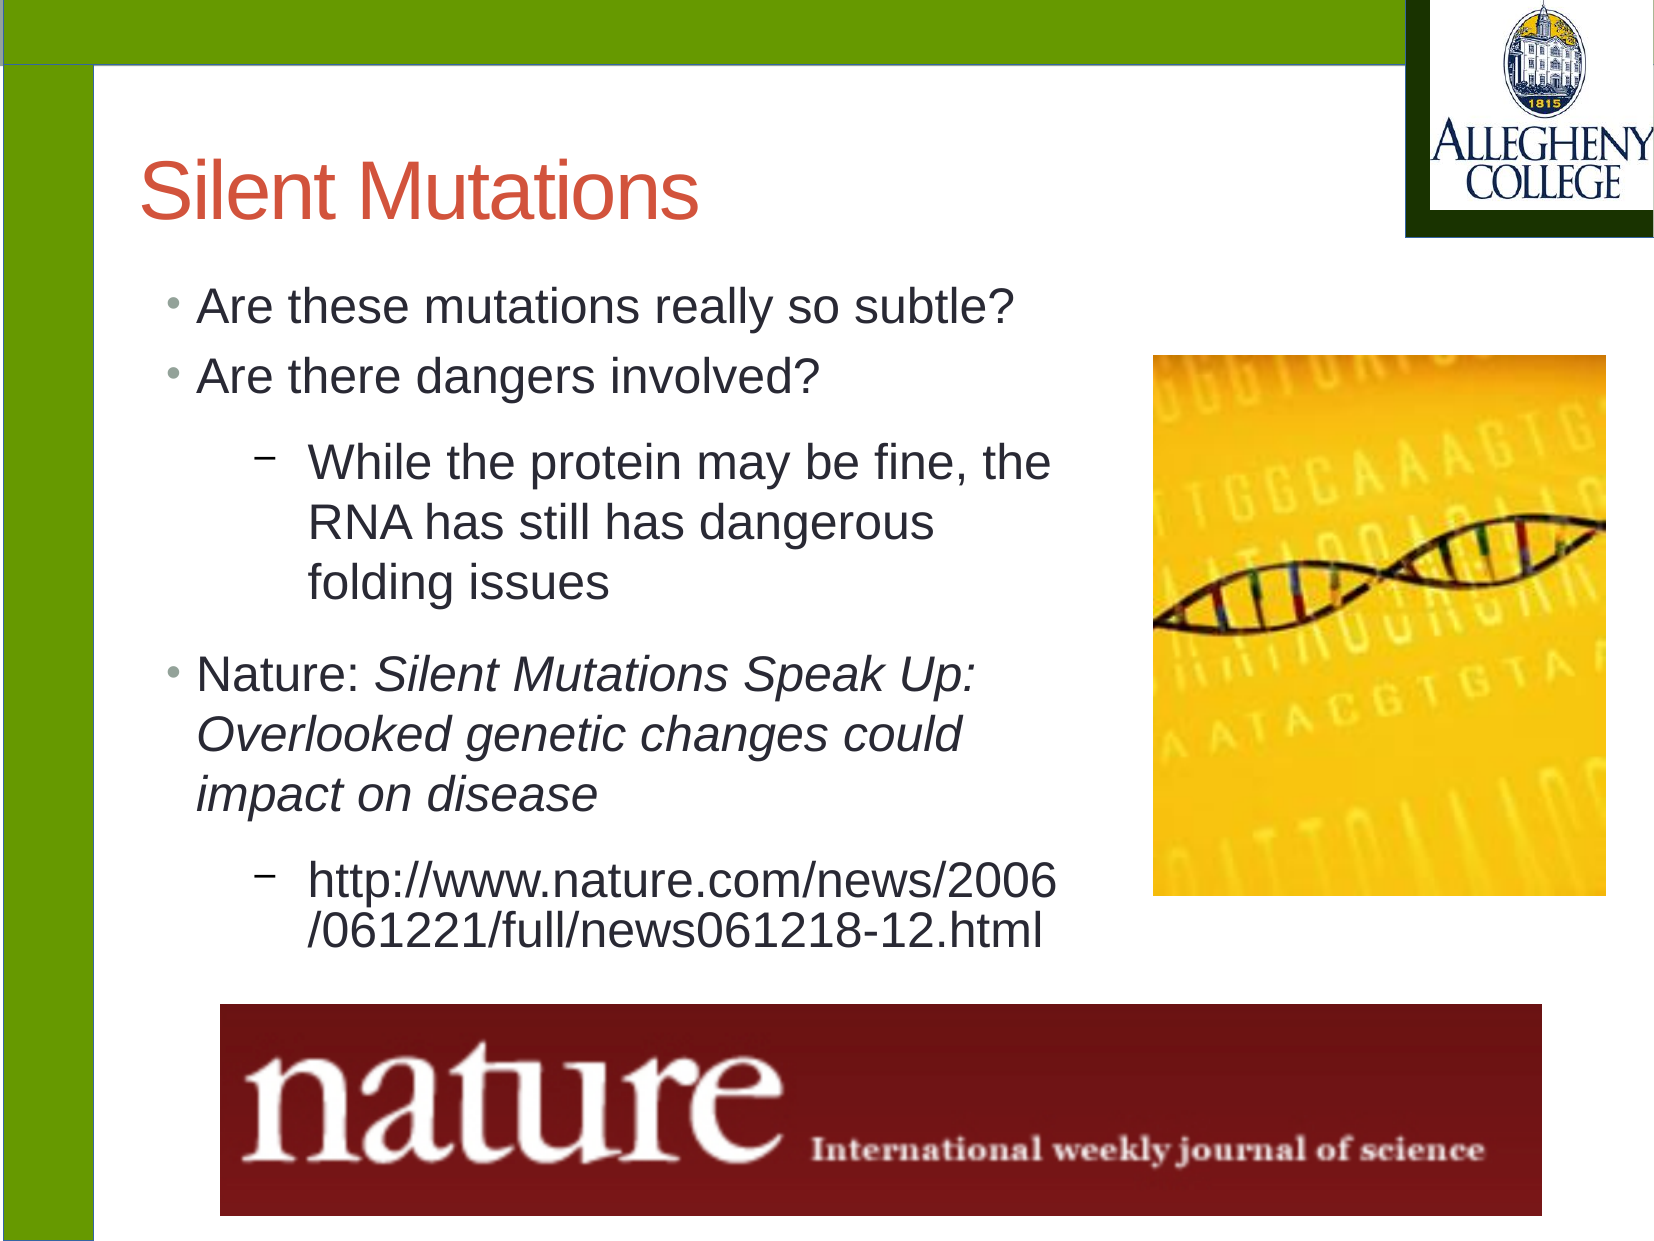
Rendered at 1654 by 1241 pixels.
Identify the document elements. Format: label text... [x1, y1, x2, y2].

title Silent Mutations [124, 96, 1613, 276]
picture [220, 1004, 1542, 1216]
picture [1430, 0, 1654, 210]
picture [1153, 355, 1606, 896]
text_box [3, 0, 1654, 1241]
list Are these mutations really so subtle? Are there dangers involved? While the protein may be fine, the RNA has still has dangerous folding issues Nature: Silent Mutations Speak Up: Overlooked genetic changes could impact on disease http://www.nature.com/news/2006/061221/full/news061218-12.html [150, 265, 1081, 1036]
